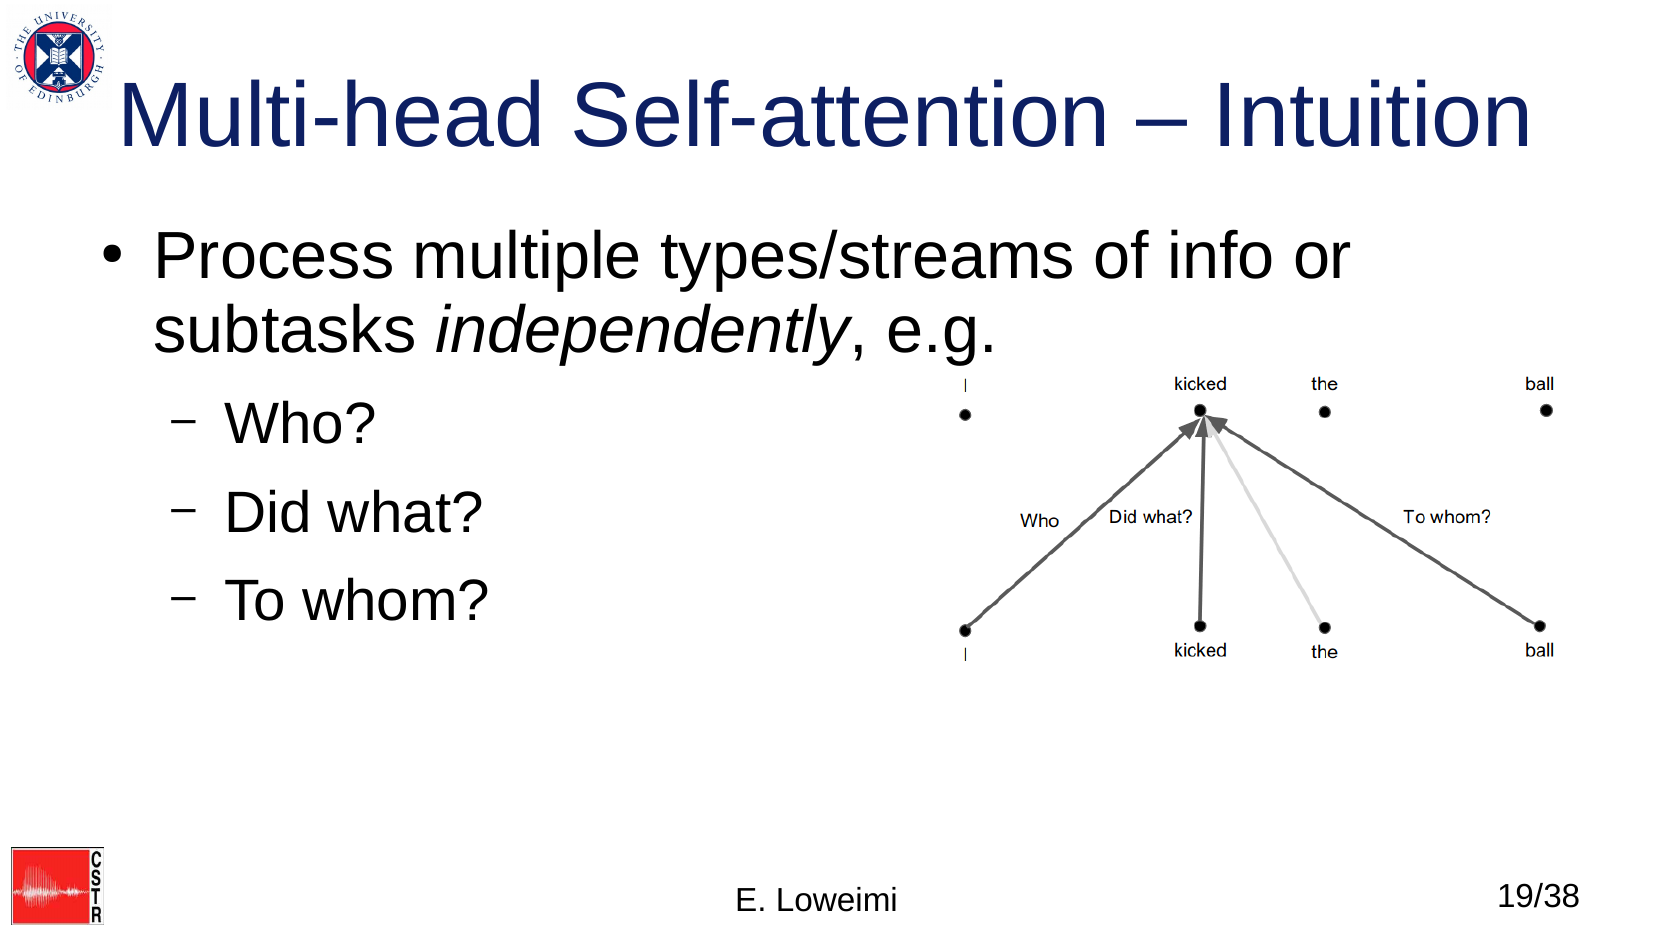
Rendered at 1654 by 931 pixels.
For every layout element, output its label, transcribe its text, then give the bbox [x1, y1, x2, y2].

text_box 19/38 [1482, 870, 1625, 928]
picture [11, 847, 104, 925]
text_box E. Loweimi [720, 874, 934, 931]
title Multi-head Self-attention – Intuition [82, 37, 1571, 193]
picture [933, 366, 1571, 674]
picture [6, 4, 112, 110]
list Process multiple types/streams of info or subtasks independently, e.g. Who? Did what? To whom? [82, 217, 1571, 758]
